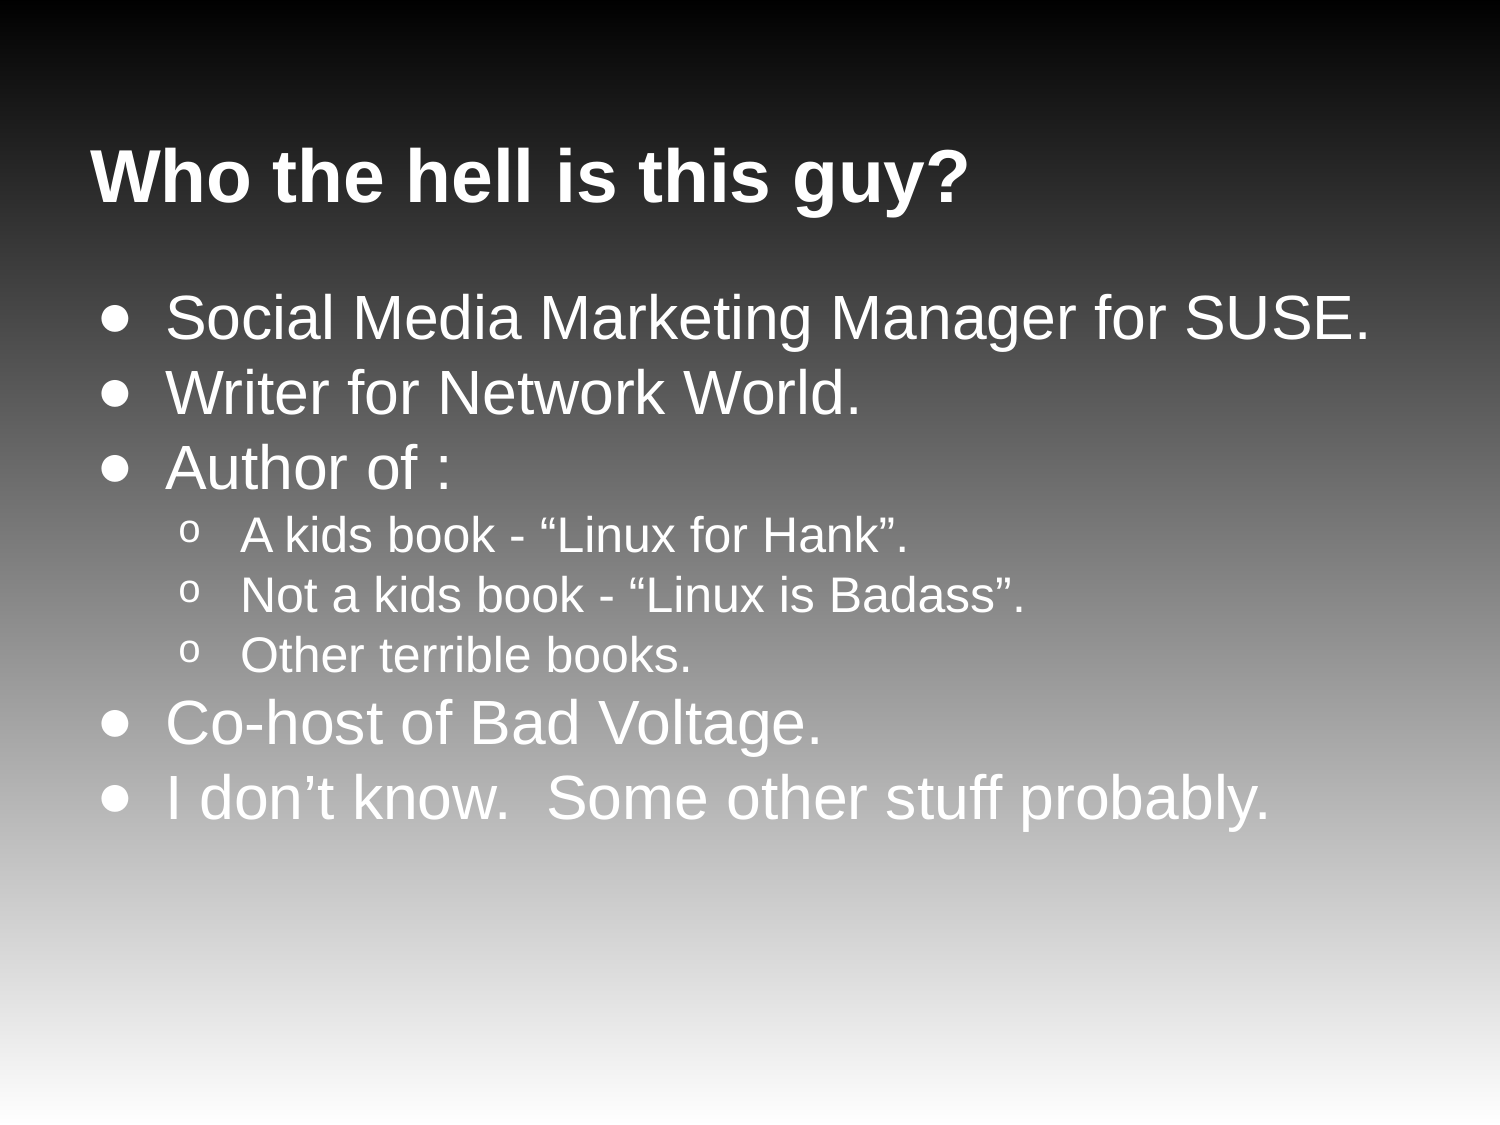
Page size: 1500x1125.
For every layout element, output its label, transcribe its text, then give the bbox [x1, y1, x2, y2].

list Social Media Marketing Manager for SUSE. Writer for Network World. Author of : A kids book - “Linux for Hank”. Not a kids book - “Linux is Badass”. Other terrible books. Co-host of Bad Voltage. I don’t know. Some other stuff probably. [75, 262, 1425, 1078]
title Who the hell is this guy? [75, 45, 1425, 233]
